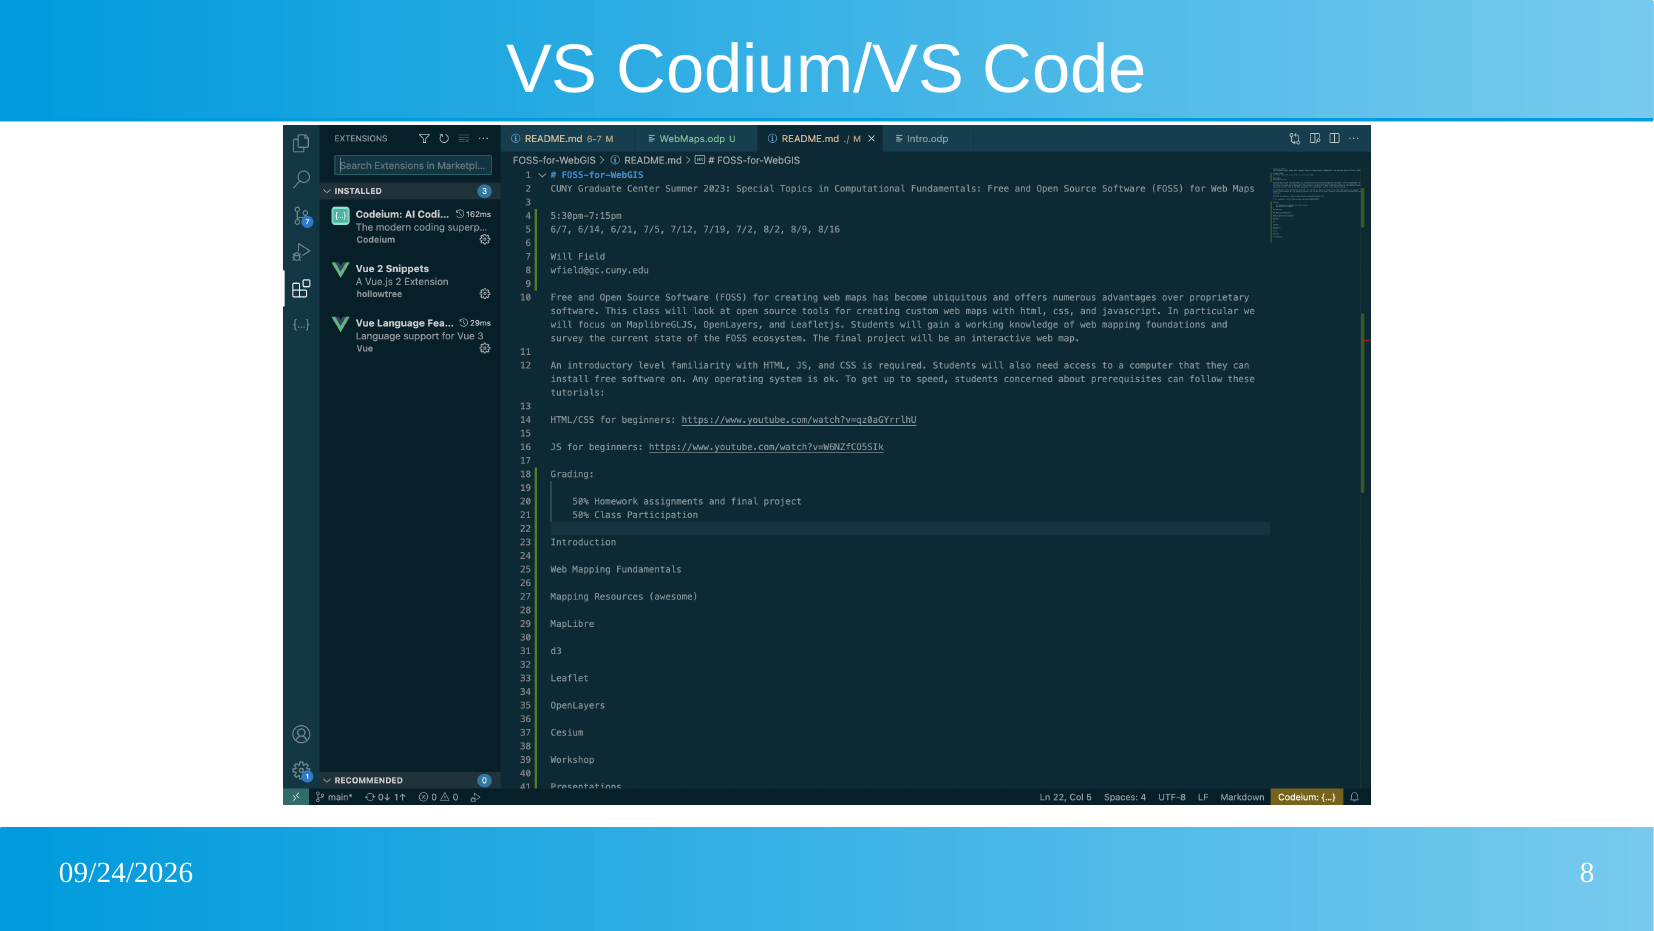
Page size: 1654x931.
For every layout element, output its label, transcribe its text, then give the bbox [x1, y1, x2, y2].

picture [283, 125, 1371, 805]
title VS Codium/VS Code [59, 29, 1595, 108]
